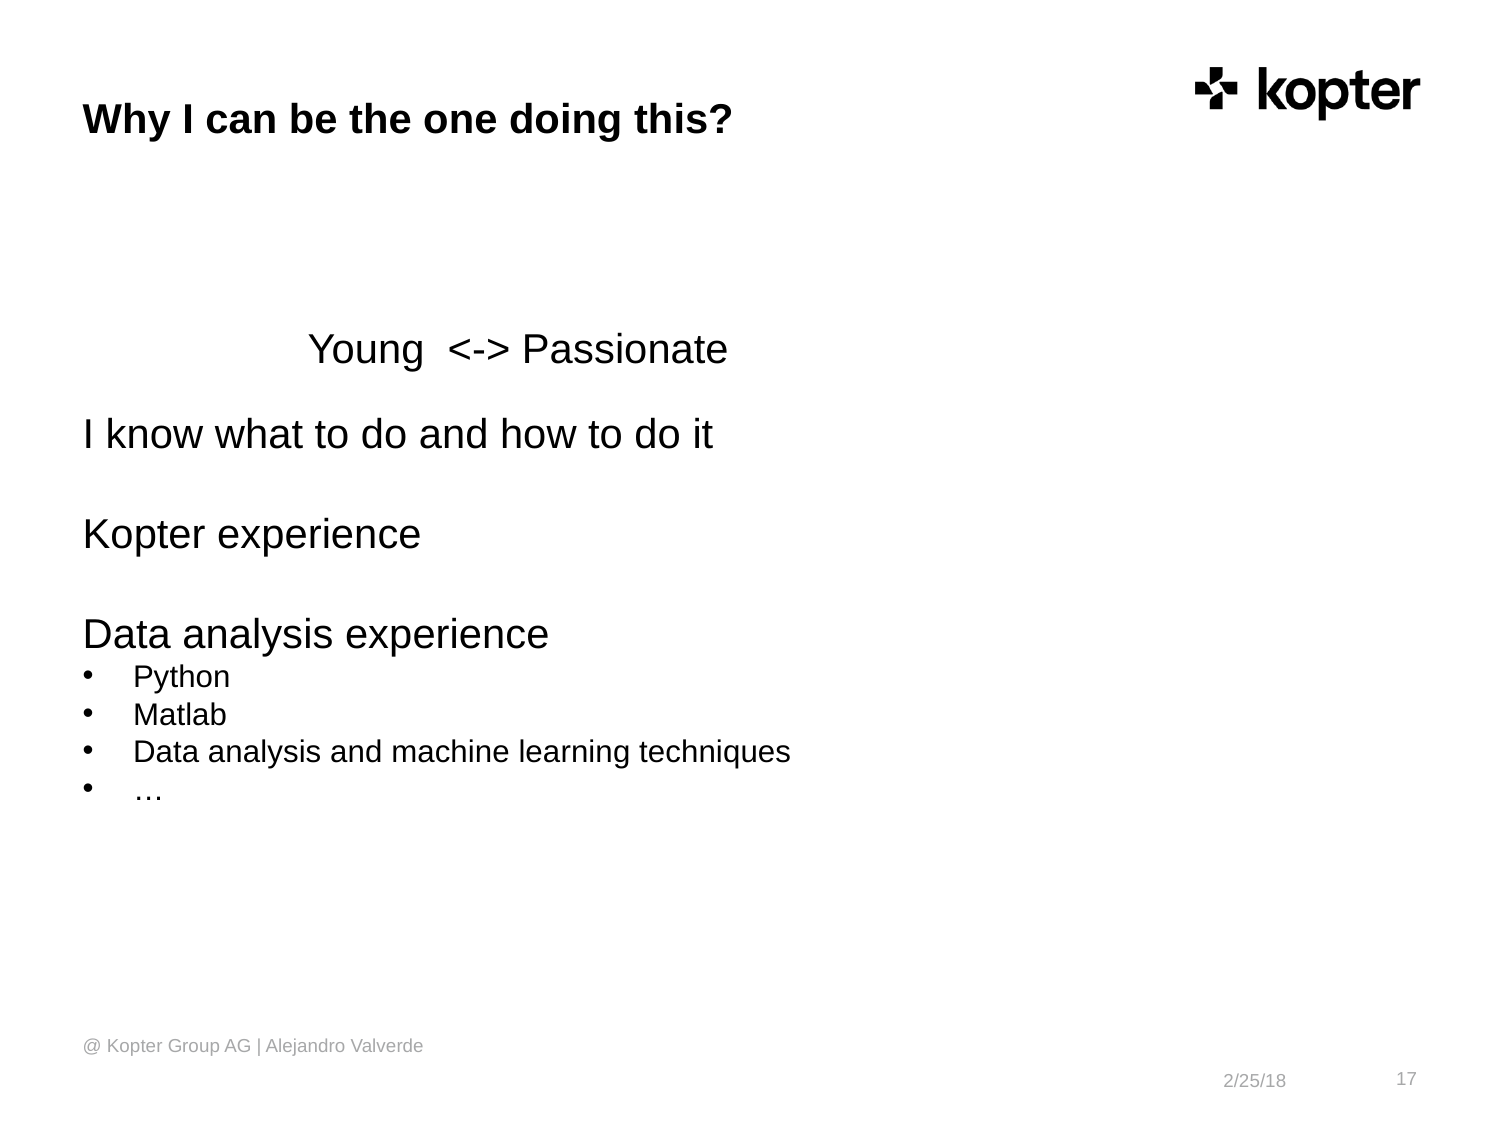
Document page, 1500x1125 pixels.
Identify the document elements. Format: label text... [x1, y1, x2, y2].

slide_number 2/25/18 [1181, 1069, 1329, 1099]
slide_number <number> [1328, 1067, 1418, 1097]
picture [1194, 66, 1421, 121]
list Young <-> Passionate I know what to do and how to do it Kopter experience Data analysis experience Python Matlab Data analysis and machine learning techniques … [82, 188, 1364, 940]
list @ Kopter Group AG | Alejandro Valverde [82, 1033, 703, 1063]
title Why I can be the one doing this? [82, 64, 1153, 142]
